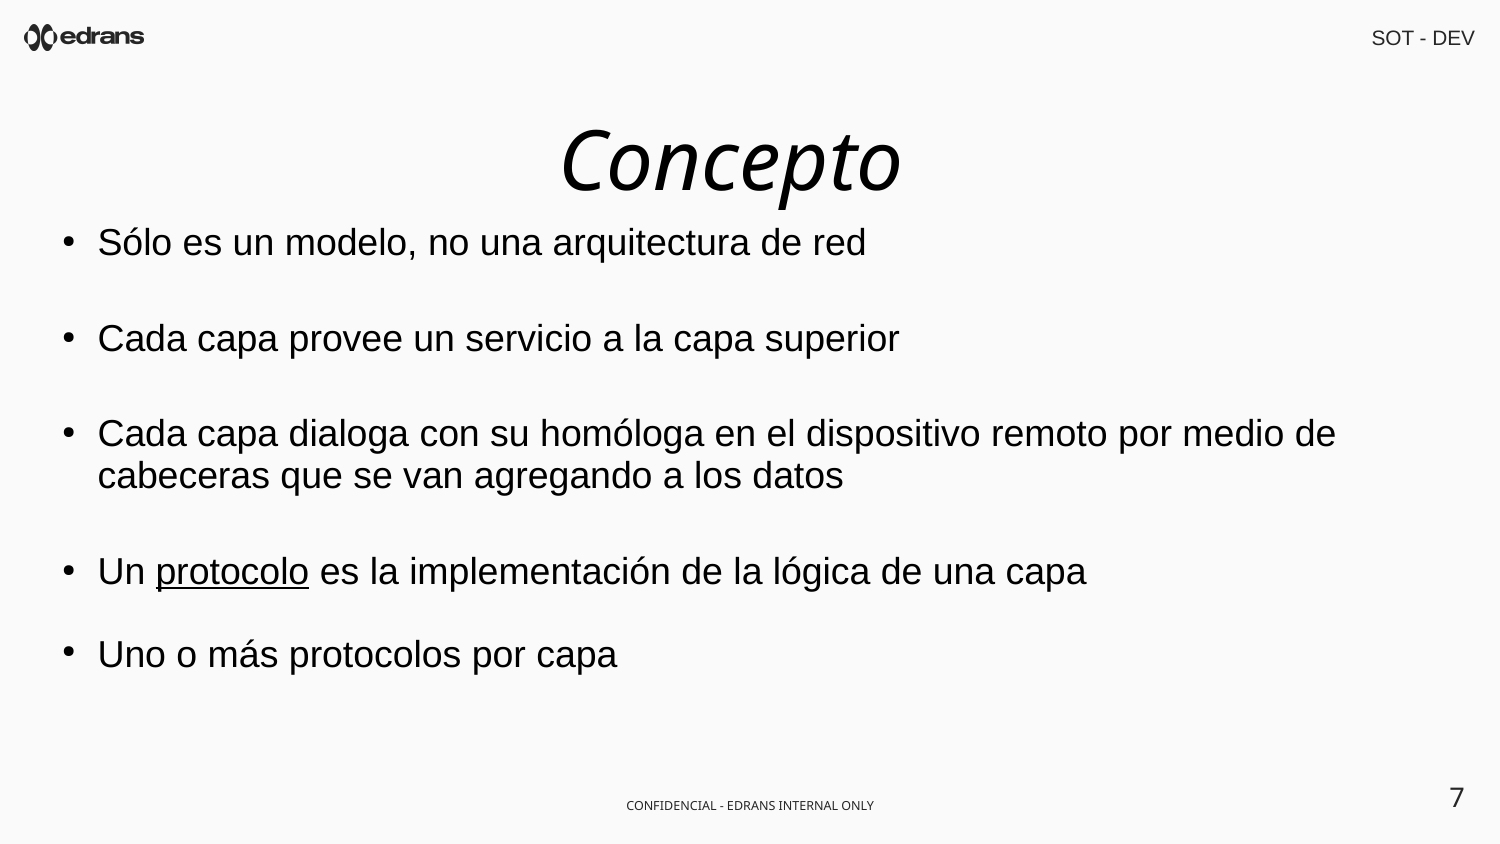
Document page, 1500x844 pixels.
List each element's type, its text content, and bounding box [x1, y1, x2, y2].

text_box Sólo es un modelo, no una arquitectura de red Cada capa provee un servicio a la capa superior Cada capa dialoga con su homóloga en el dispositivo remoto por medio de cabeceras que se van agregando a los datos Un protocolo es la implementación de la lógica de una capa Uno o más protocolos por capa [47, 214, 1500, 684]
picture [24, 24, 144, 51]
slide_number <número> [1389, 764, 1480, 830]
text_box SOT - DEV [1266, 24, 1475, 51]
text_box CONFIDENCIAL - EDRANS INTERNAL ONLY [613, 797, 887, 814]
text_box Concepto [543, 94, 969, 207]
